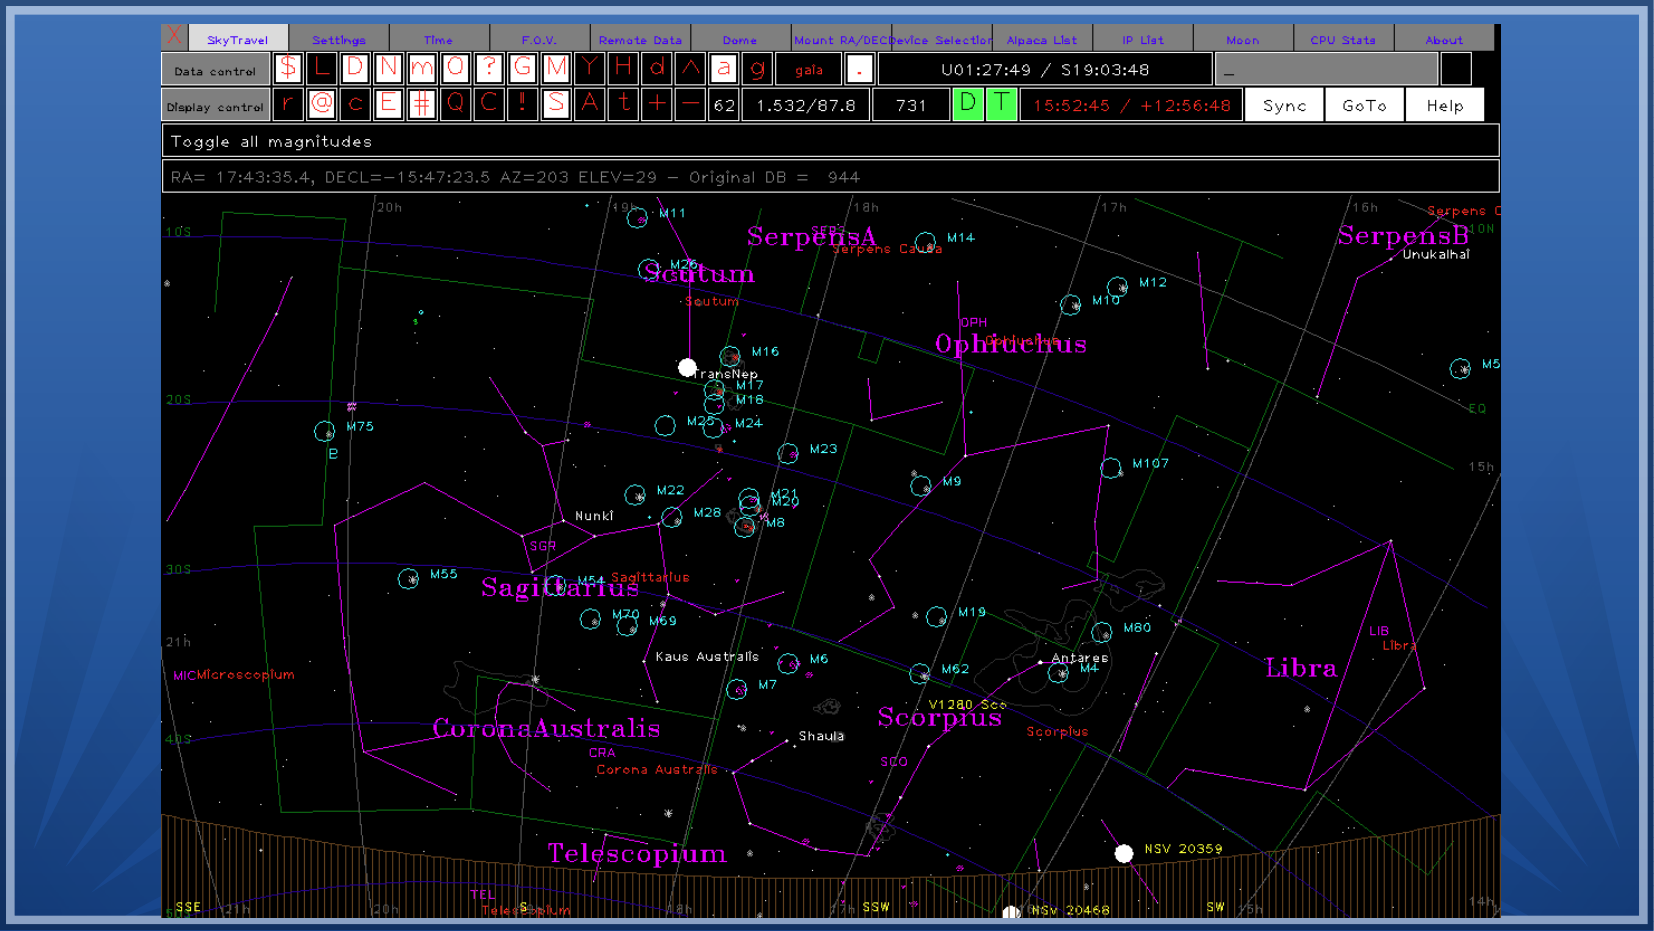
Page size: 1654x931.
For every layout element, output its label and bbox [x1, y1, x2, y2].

picture [161, 24, 1501, 918]
